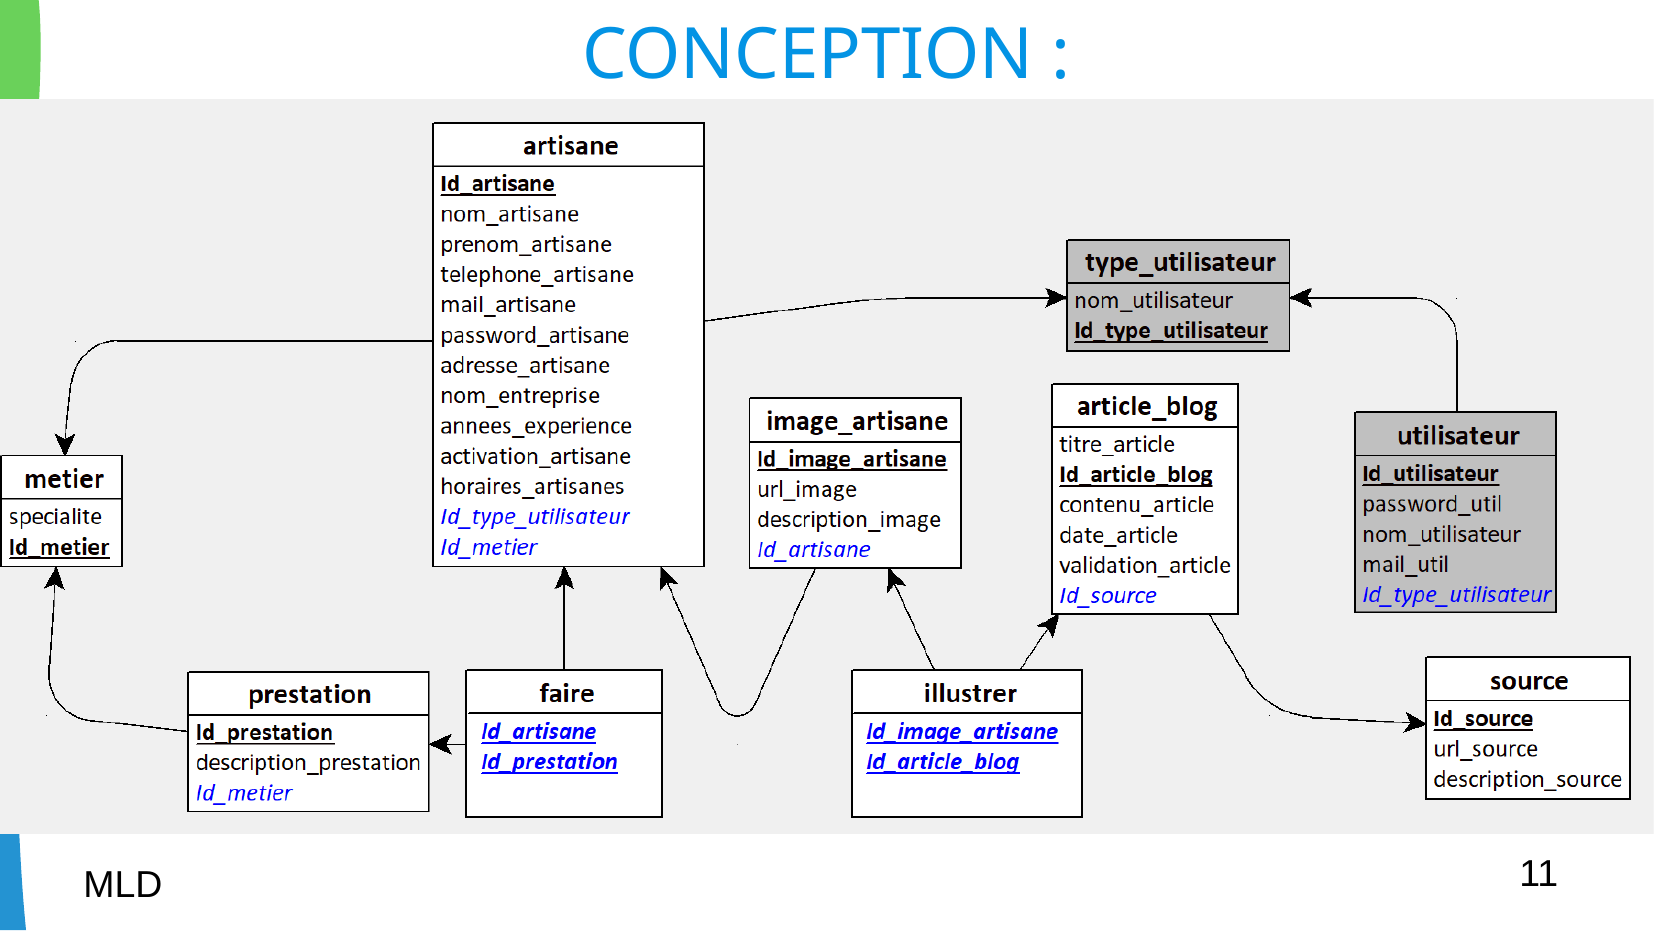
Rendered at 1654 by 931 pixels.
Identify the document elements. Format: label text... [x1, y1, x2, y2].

picture [0, 99, 1654, 834]
text_box <numéro> [1504, 845, 1654, 916]
text_box MLD [68, 856, 178, 914]
text_box CONCEPTION : [0, 0, 1654, 99]
